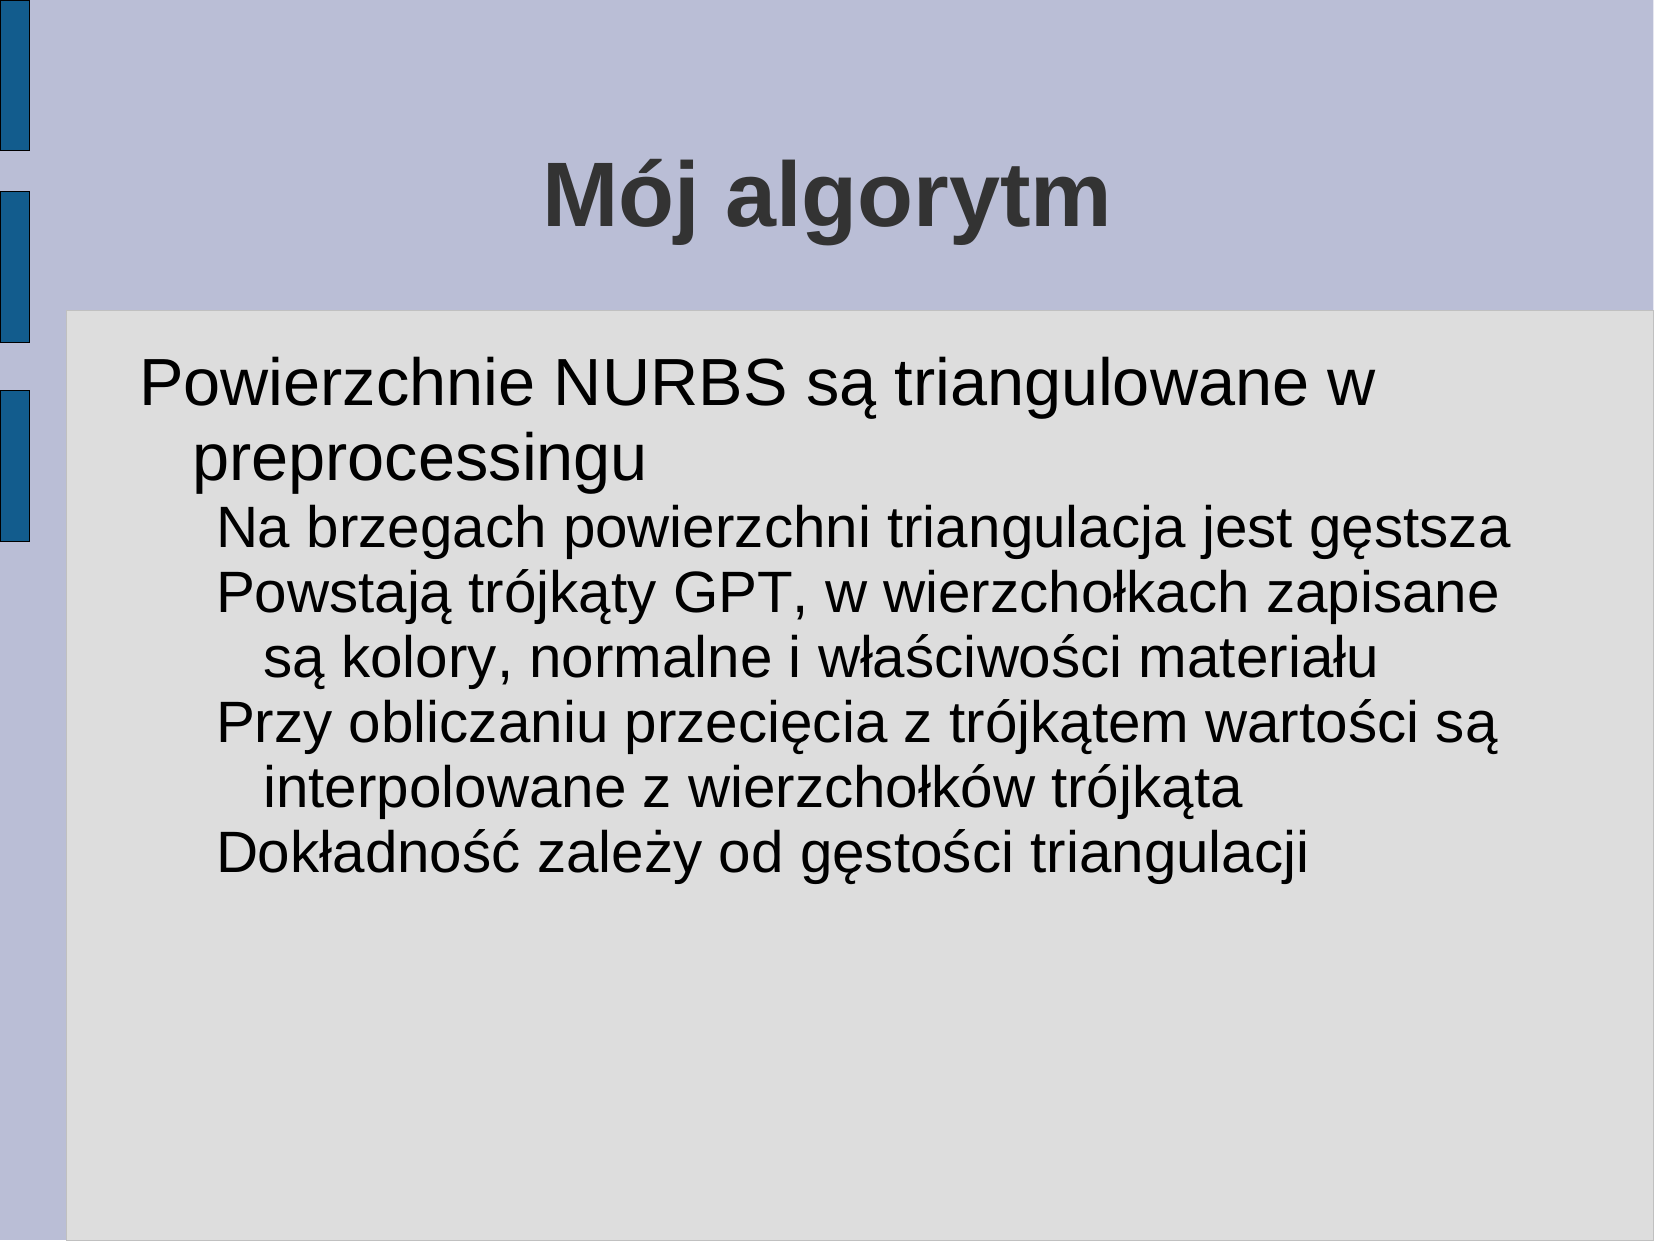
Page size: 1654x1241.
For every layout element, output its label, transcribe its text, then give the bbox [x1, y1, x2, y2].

title Mój algorytm [121, 91, 1534, 299]
list Powierzchnie NURBS są triangulowane w preprocessingu Na brzegach powierzchni triangulacja jest gęstsza Powstają trójkąty GPT, w wierzchołkach zapisane są kolory, normalne i właściwości materiału Przy obliczaniu przecięcia z trójkątem wartości są interpolowane z wierzchołków trójkąta Dokładność zależy od gęstości triangulacji [121, 344, 1534, 1127]
